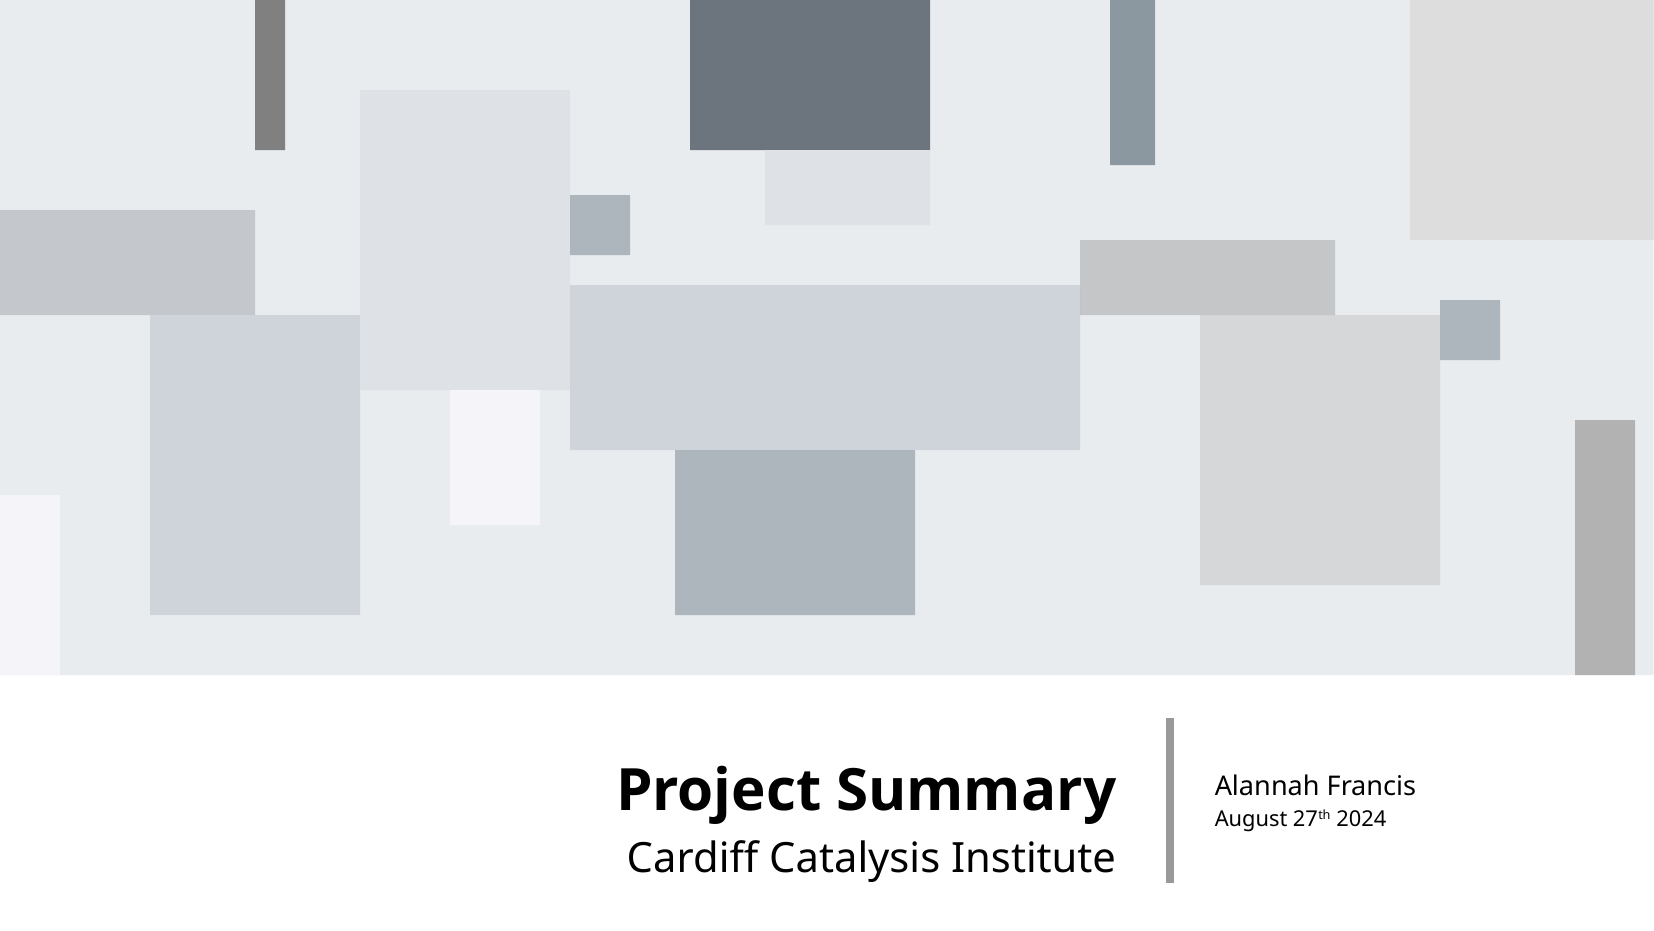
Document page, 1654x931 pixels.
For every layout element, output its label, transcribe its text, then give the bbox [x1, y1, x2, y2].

text_box Alannah Francis August 27th 2024 [1200, 759, 1591, 841]
text_box Project Summary Cardiff Catalysis Institute [561, 740, 1131, 931]
